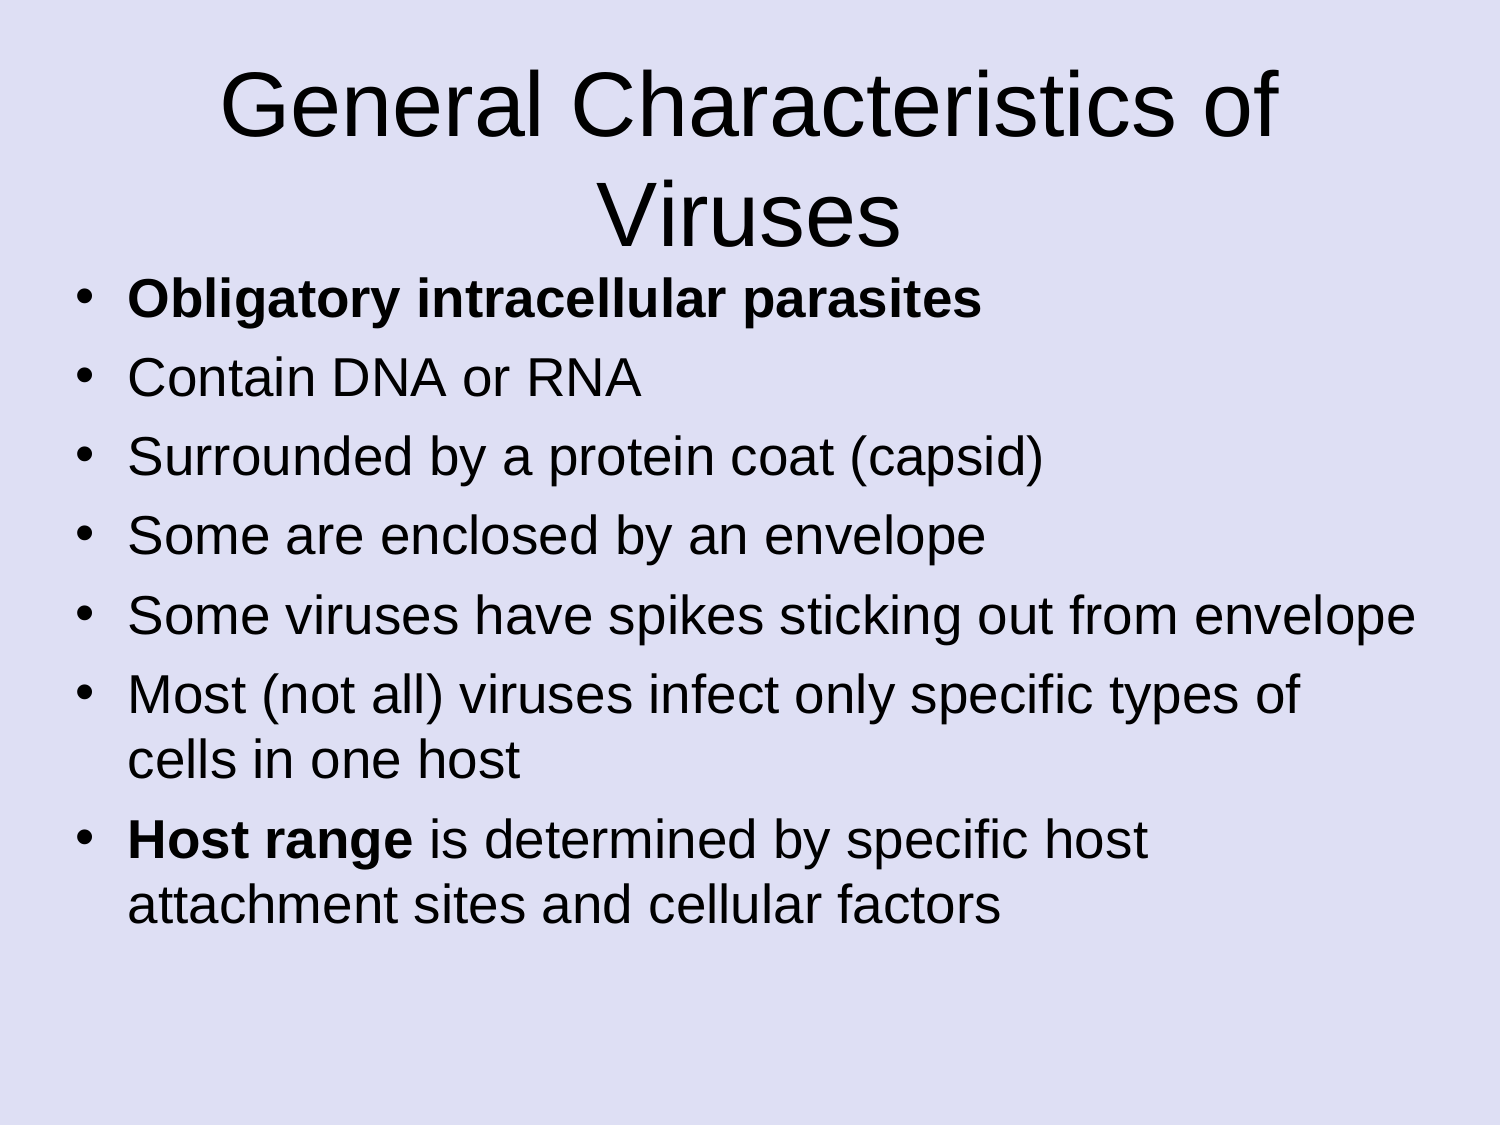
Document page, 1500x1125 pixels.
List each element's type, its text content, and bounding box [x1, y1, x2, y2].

title General Characteristics of Viruses [75, 45, 1426, 233]
list Obligatory intracellular parasites Contain DNA or RNA Surrounded by a protein coat (capsid) Some are enclosed by an envelope Some viruses have spikes sticking out from envelope Most (not all) viruses infect only specific types of cells in one host Host range is determined by specific host attachment sites and cellular factors [75, 262, 1426, 1005]
